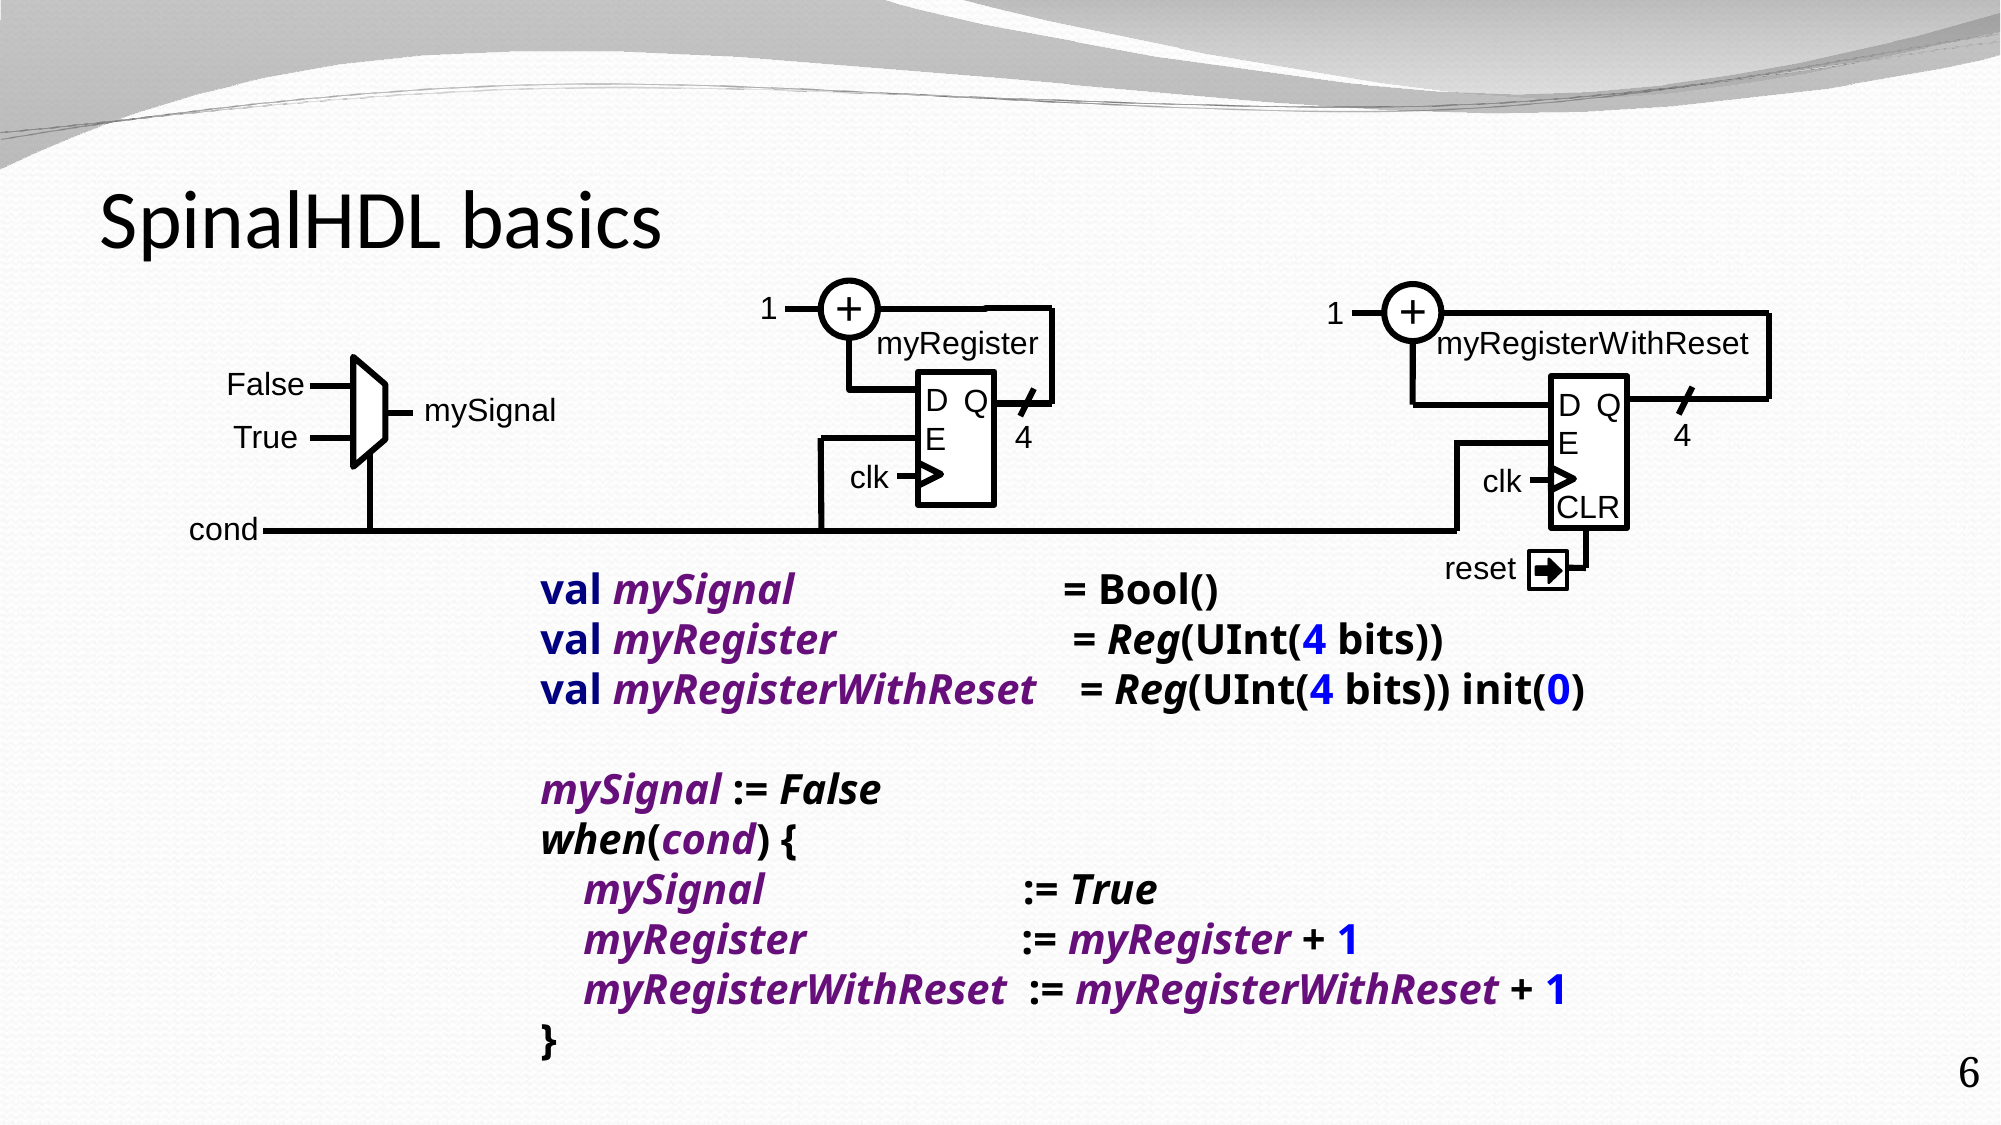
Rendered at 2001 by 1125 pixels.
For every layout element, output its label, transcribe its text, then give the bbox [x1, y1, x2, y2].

picture [0, 0, 2001, 1125]
text_box <numéro> [1813, 1042, 1981, 1103]
title SpinalHDL basics [99, 77, 1969, 266]
text_box val mySignal = Bool() val myRegister = Reg(UInt(4 bits)) val myRegisterWithReset = Reg(UInt(4 bits)) init(0) mySignal := False when(cond) { mySignal := True myRegister := myRegister + 1 myRegisterWithReset := myRegisterWithReset + 1 } [525, 597, 1601, 1071]
